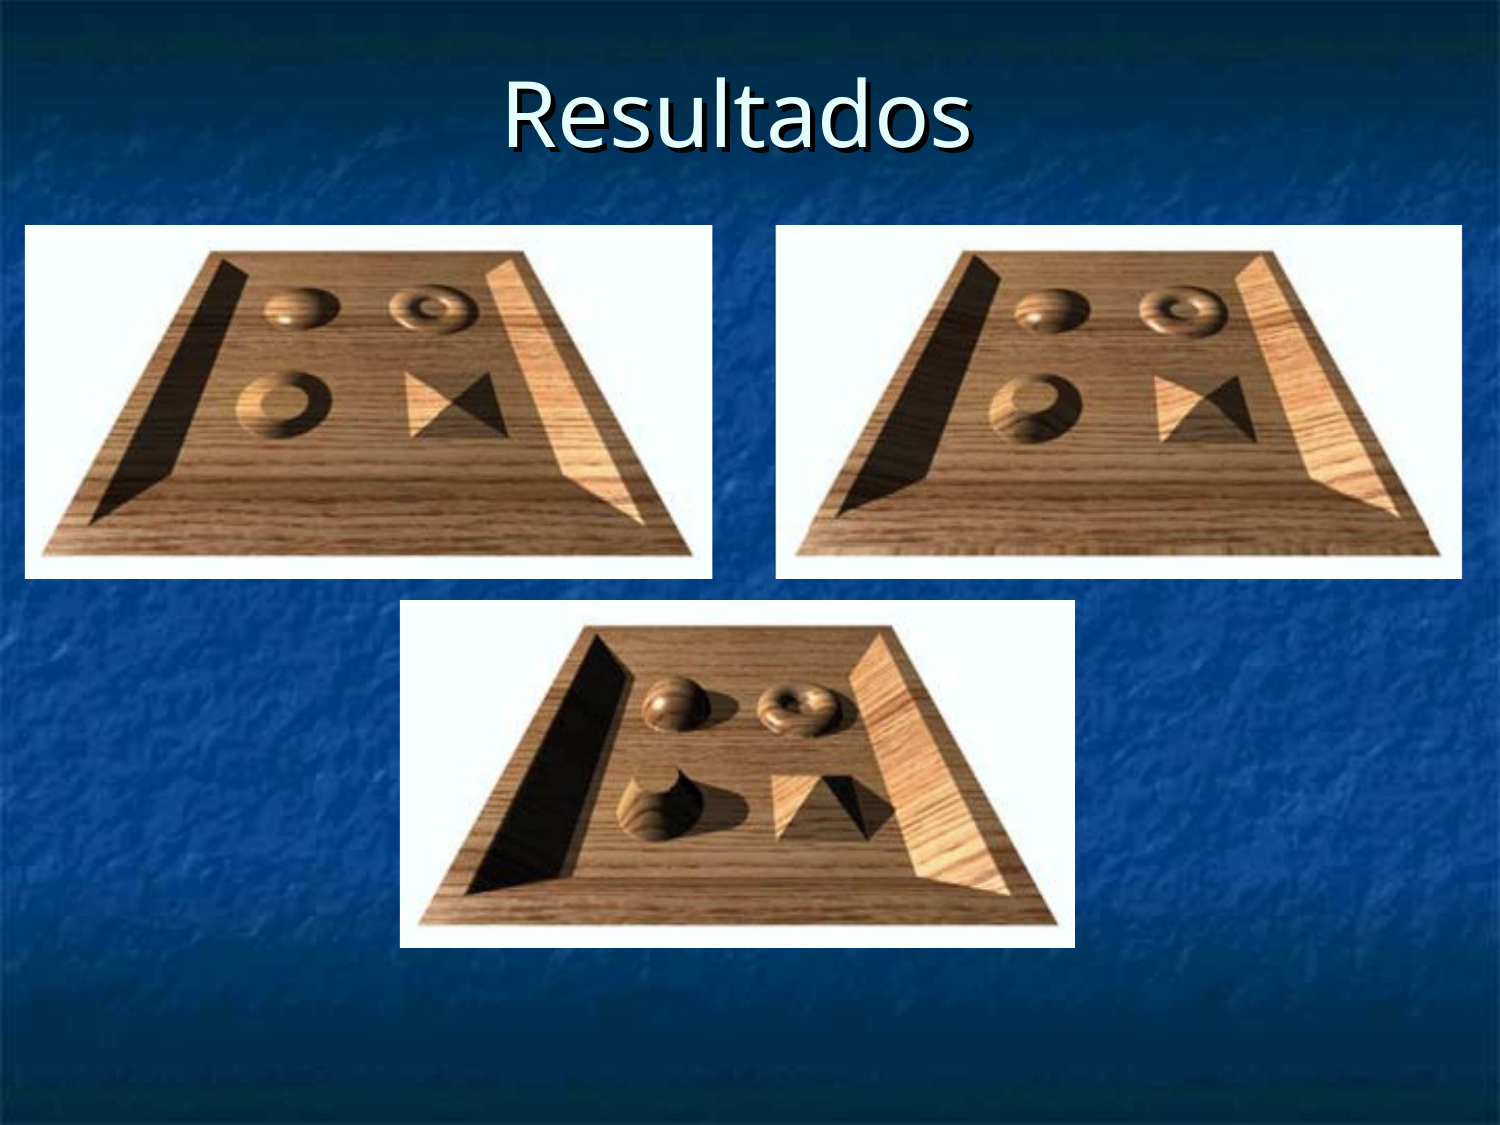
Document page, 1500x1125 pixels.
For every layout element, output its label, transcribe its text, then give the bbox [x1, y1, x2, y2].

list [75, 324, 738, 1000]
title Resultados [62, 0, 1413, 226]
picture [0, 0, 1500, 1125]
